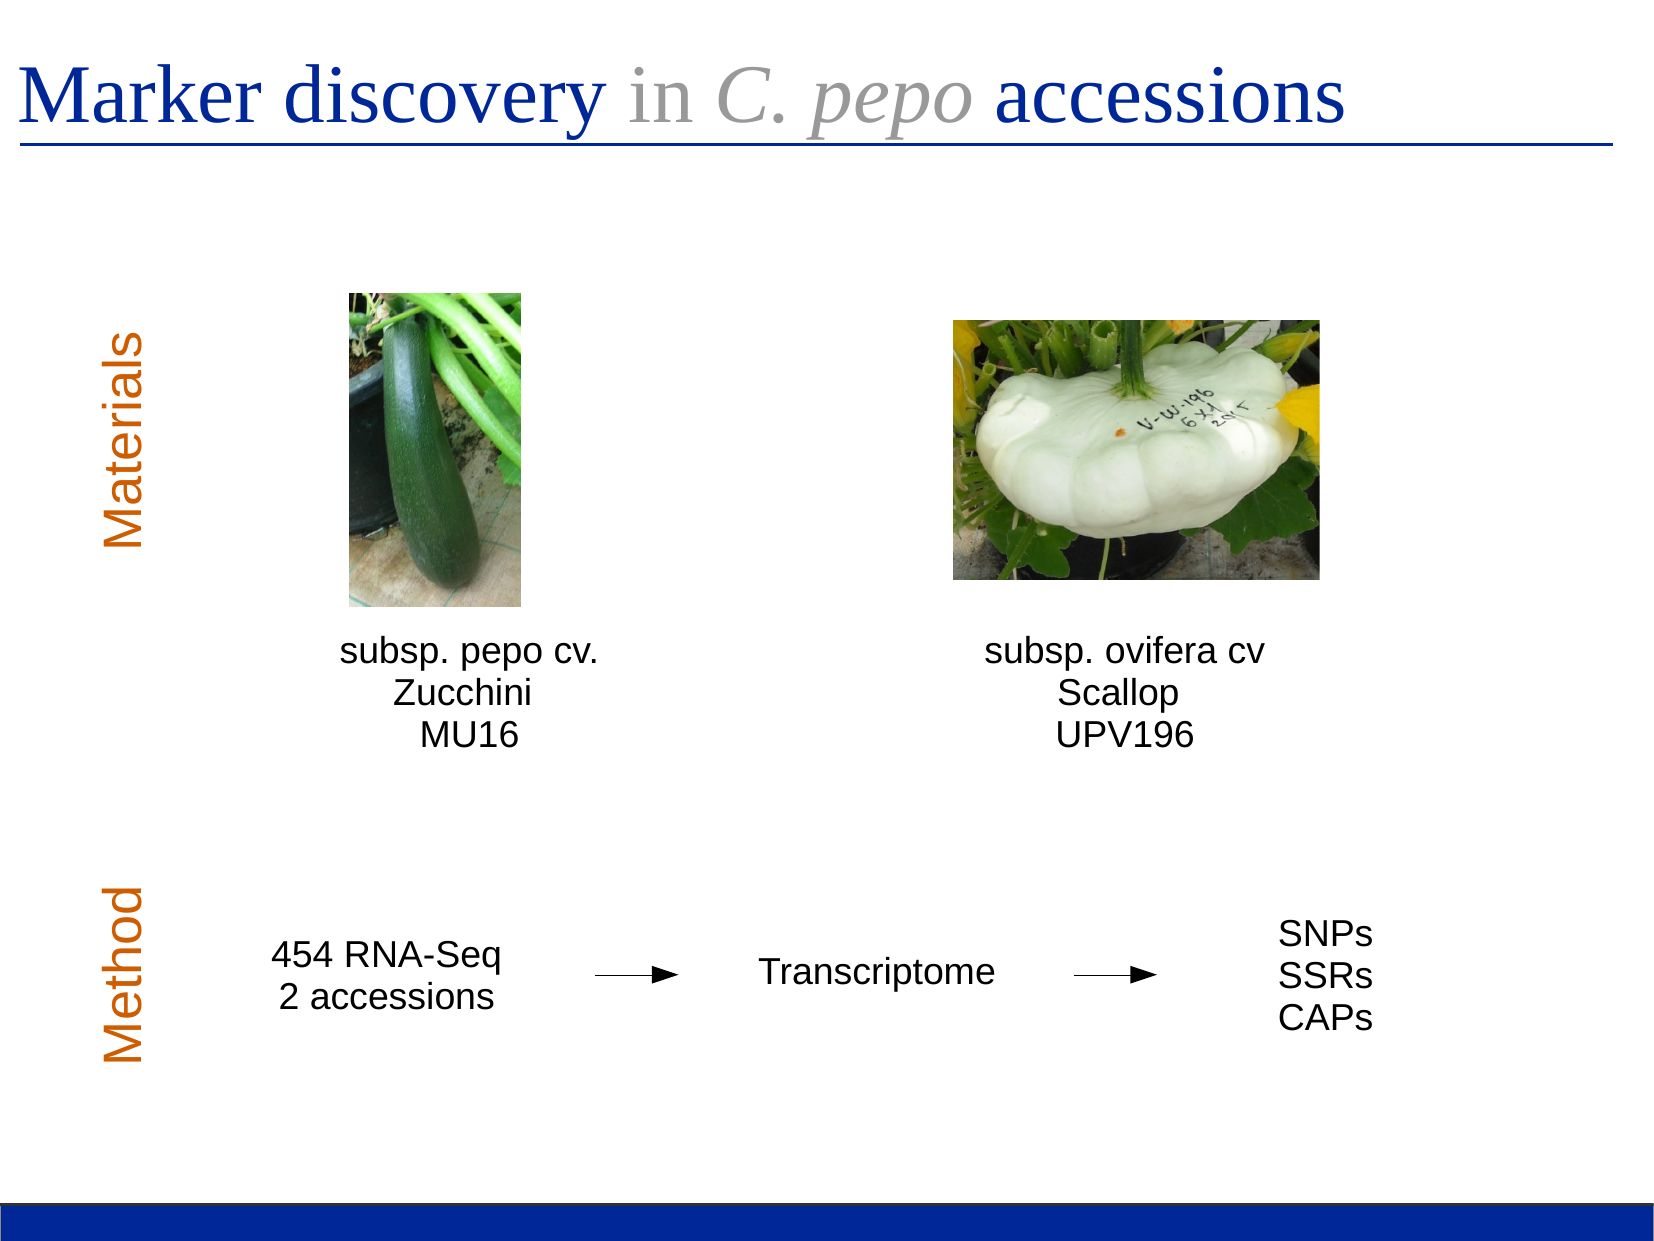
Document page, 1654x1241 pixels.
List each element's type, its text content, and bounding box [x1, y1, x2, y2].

text_box subsp. pepo cv. Zucchini MU16 [239, 622, 687, 763]
text_box 454 RNA-Seq 2 accessions [244, 925, 529, 1025]
list Materials [92, 331, 180, 569]
text_box subsp. ovifera cv Scallop UPV196 [895, 622, 1342, 763]
title Marker discovery in C. pepo accessions [17, 0, 1589, 198]
picture [953, 320, 1320, 580]
text_box SNPs SSRs CAPs [1183, 904, 1468, 1046]
text_box Transcriptome [734, 943, 1019, 1001]
list Method [92, 883, 180, 1067]
picture [349, 293, 521, 607]
